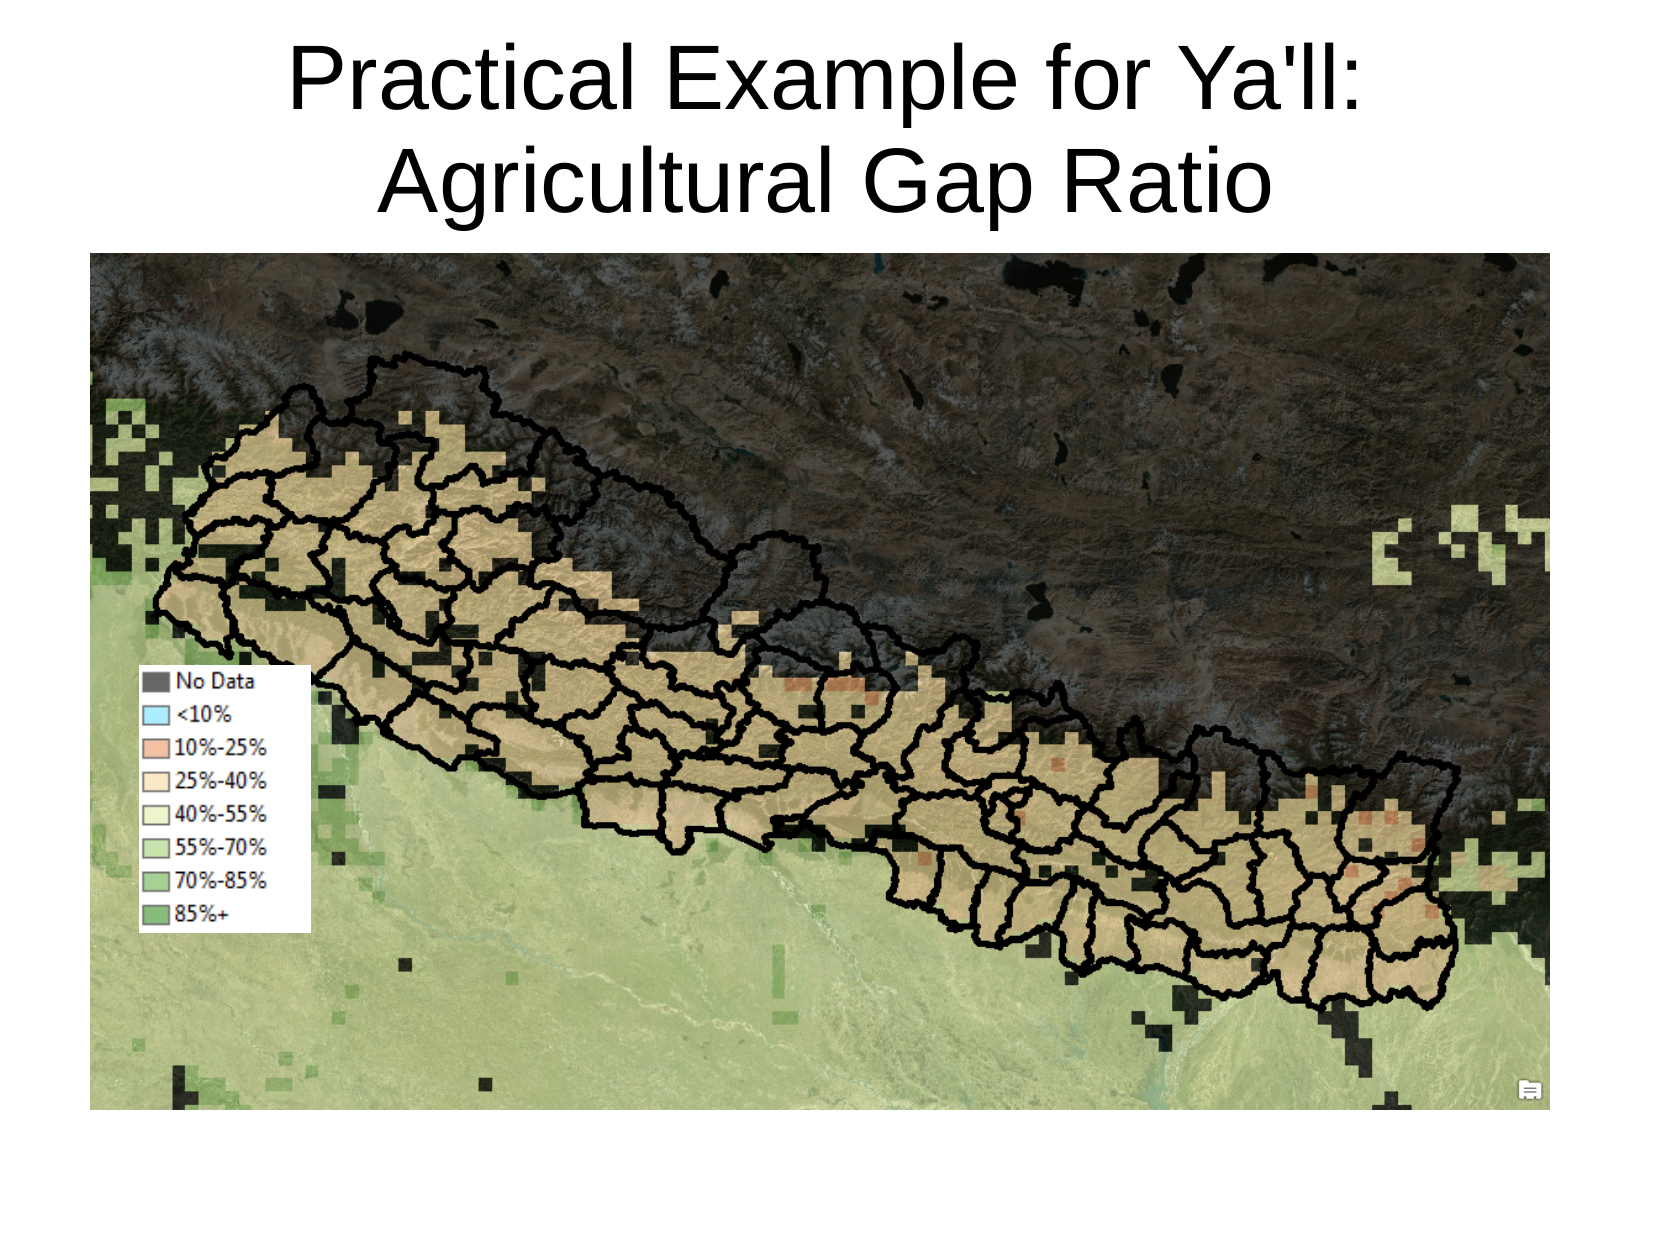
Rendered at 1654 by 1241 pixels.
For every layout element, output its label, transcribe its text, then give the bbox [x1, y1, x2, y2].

picture [90, 253, 1550, 1111]
title Practical Example for Ya'll: Agricultural Gap Ratio [82, 25, 1571, 233]
